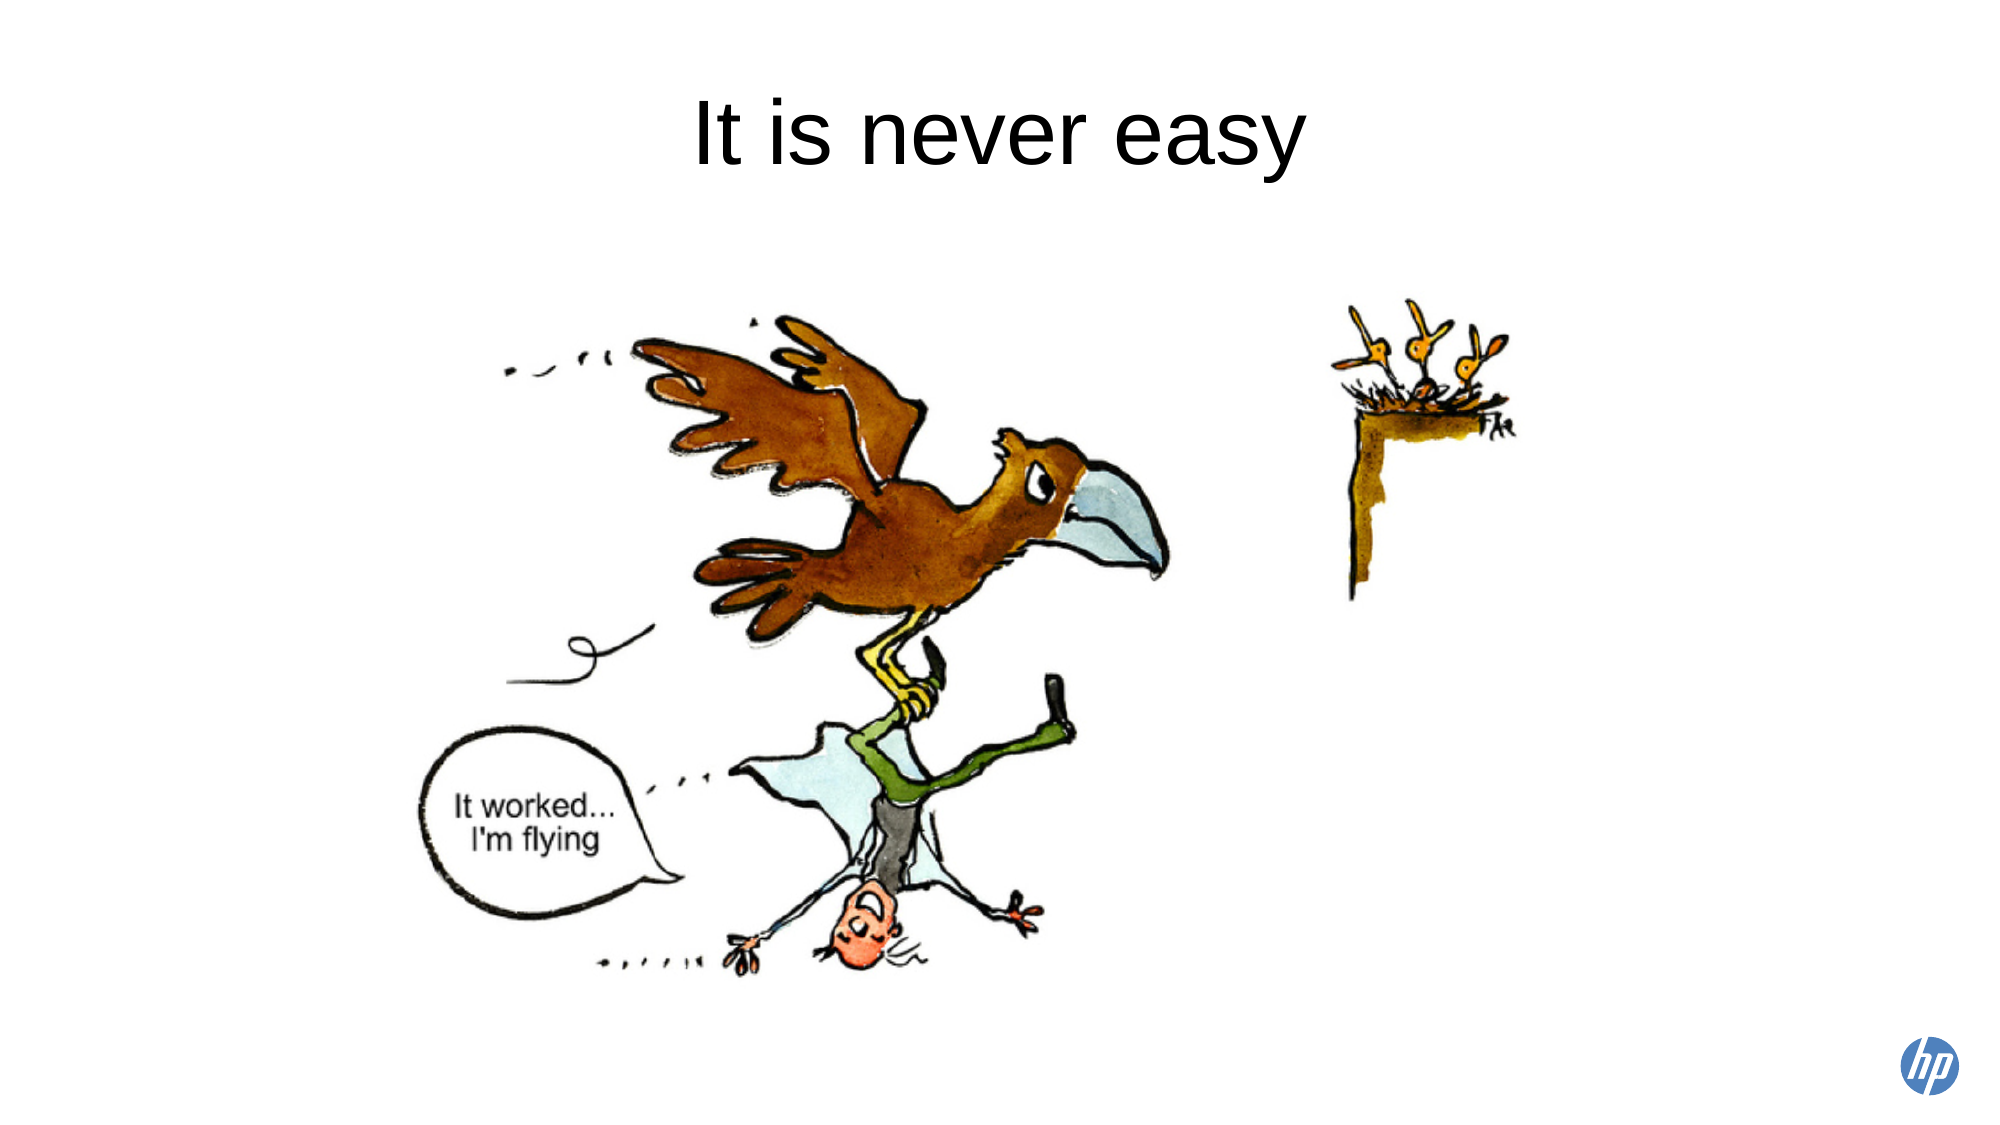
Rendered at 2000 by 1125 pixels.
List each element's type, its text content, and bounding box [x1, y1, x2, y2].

picture [401, 260, 1542, 991]
title It is never easy [0, 4, 2000, 260]
